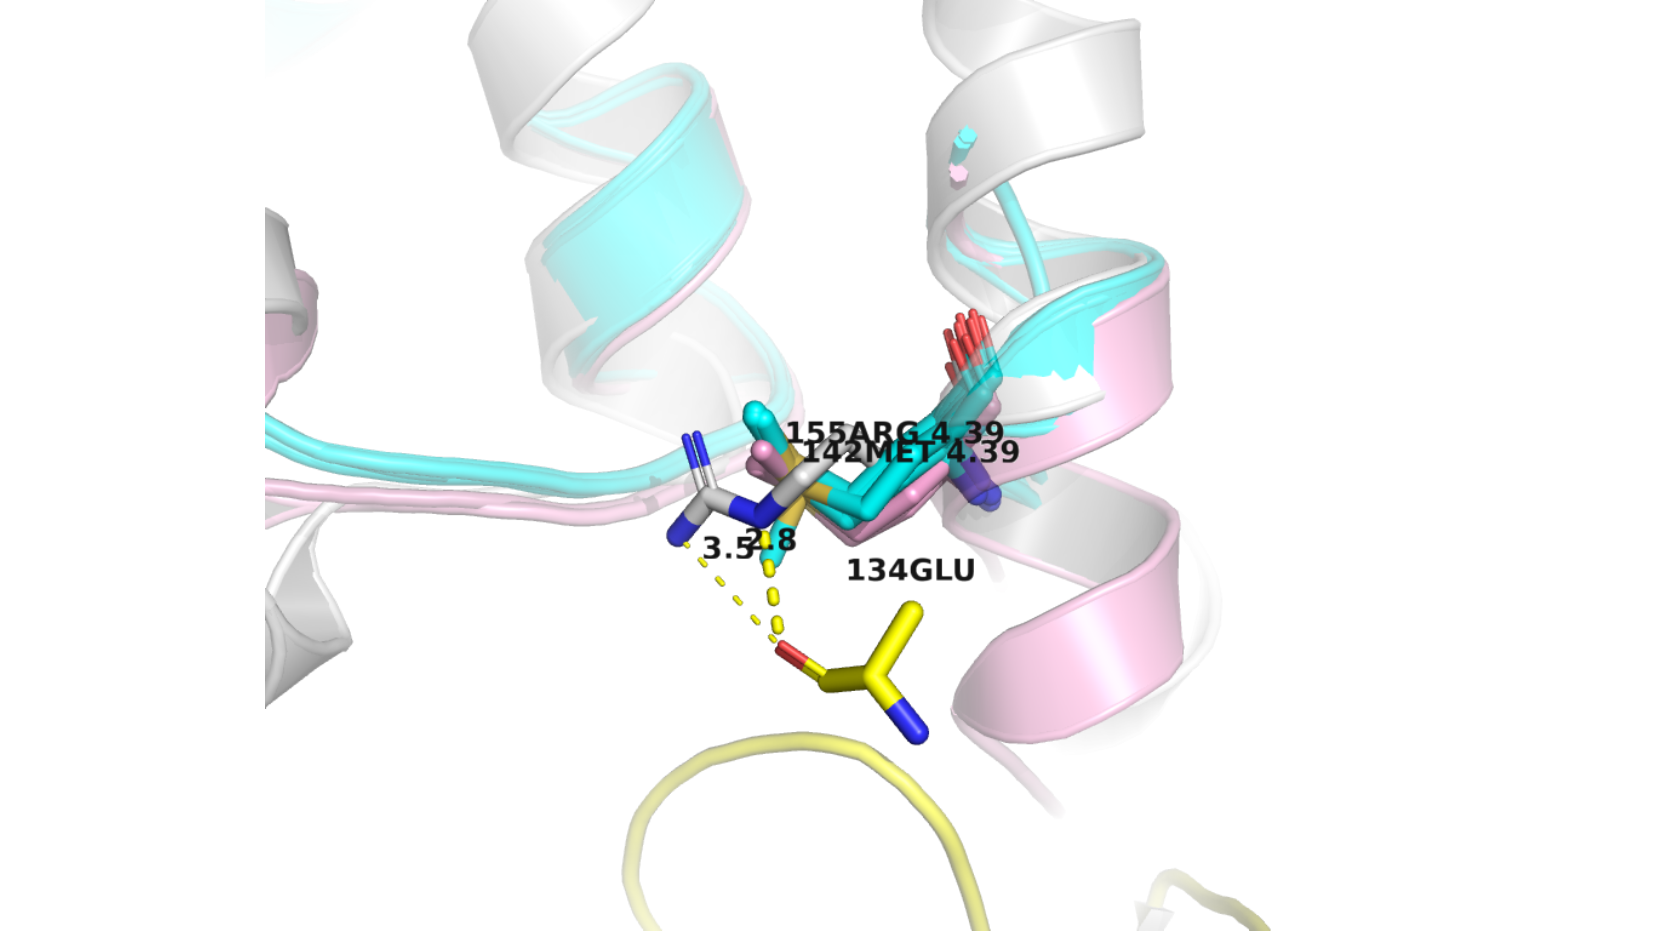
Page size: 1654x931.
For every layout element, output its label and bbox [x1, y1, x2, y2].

picture [265, 0, 1506, 931]
